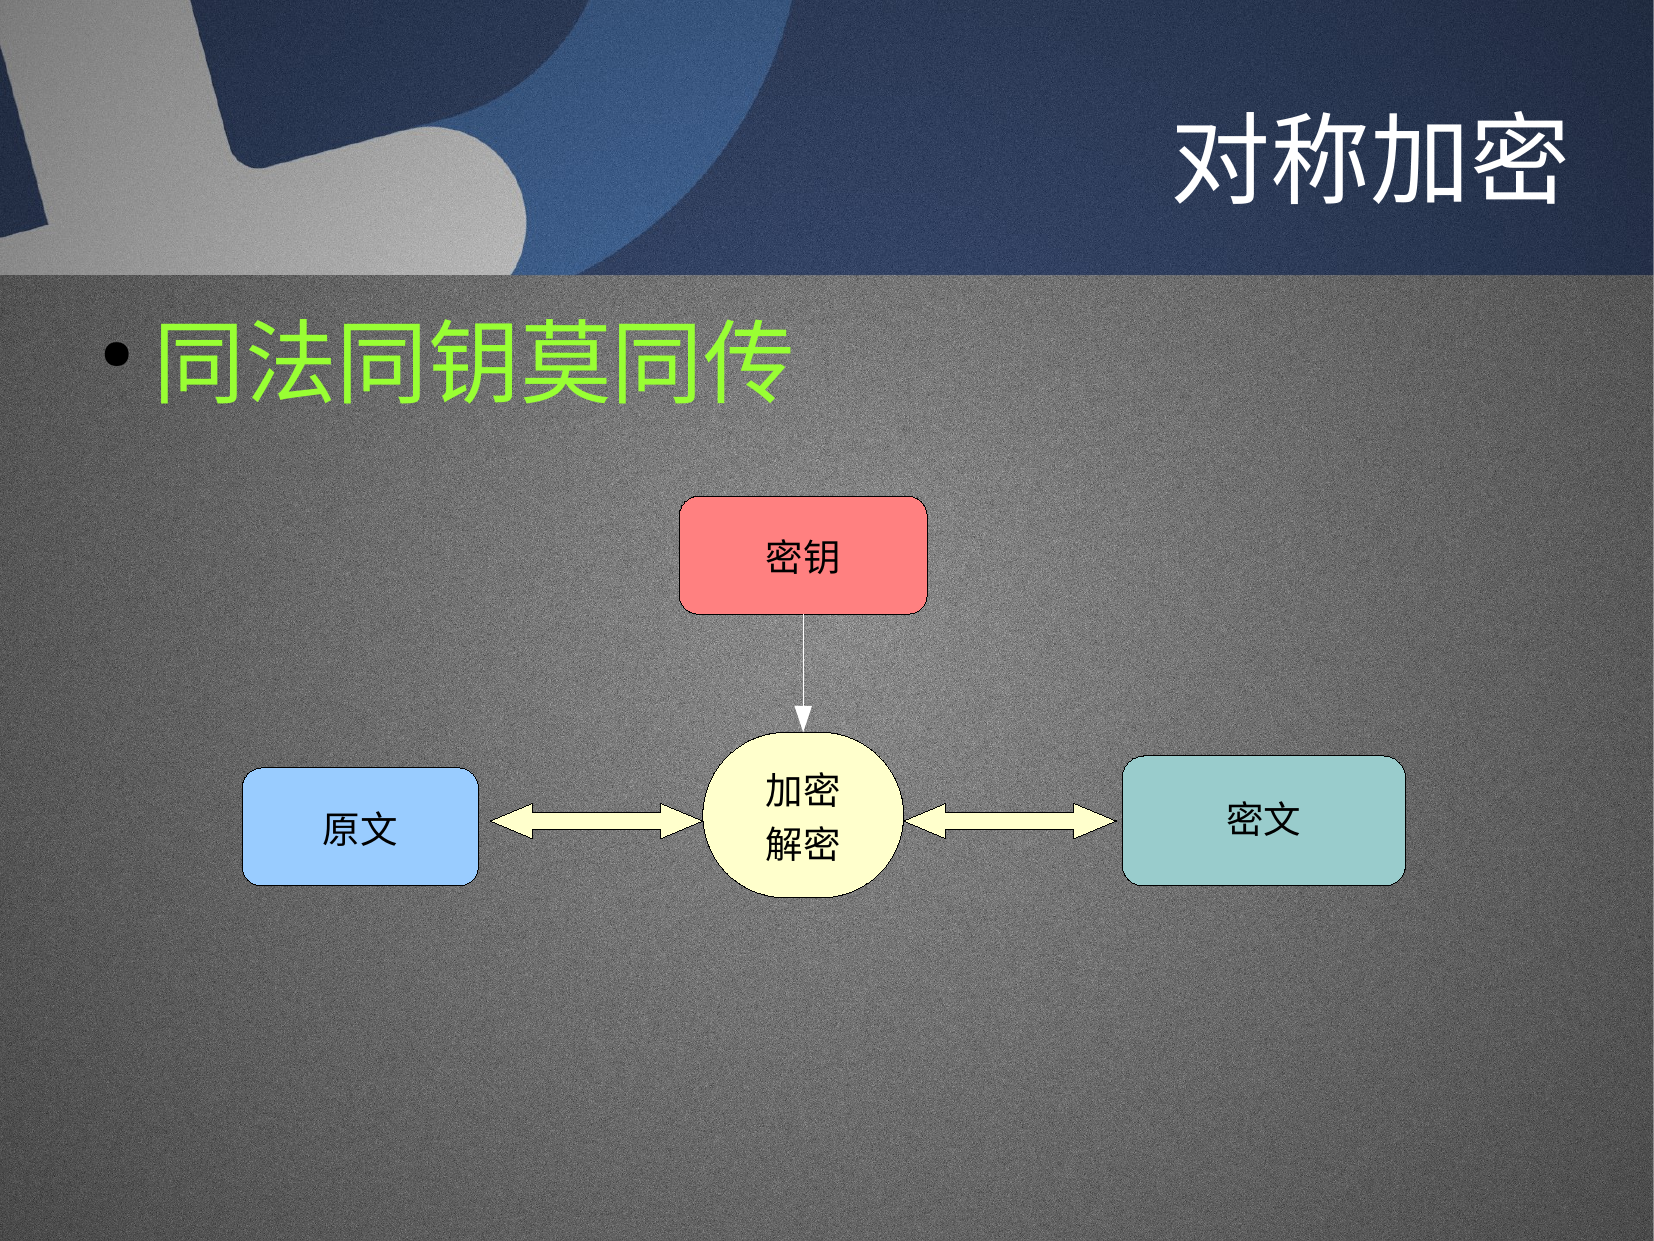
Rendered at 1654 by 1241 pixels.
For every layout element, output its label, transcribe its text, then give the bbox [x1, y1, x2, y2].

list 同法同钥莫同传 [82, 290, 1571, 1109]
picture [0, 0, 1654, 1241]
text_box 加密 解密 [702, 732, 904, 898]
text_box 密文 [1122, 755, 1406, 886]
title 对称加密 [82, 49, 1571, 257]
text_box 密钥 [679, 496, 928, 615]
text_box [903, 803, 1117, 839]
text_box 原文 [242, 767, 479, 886]
text_box [490, 803, 703, 839]
